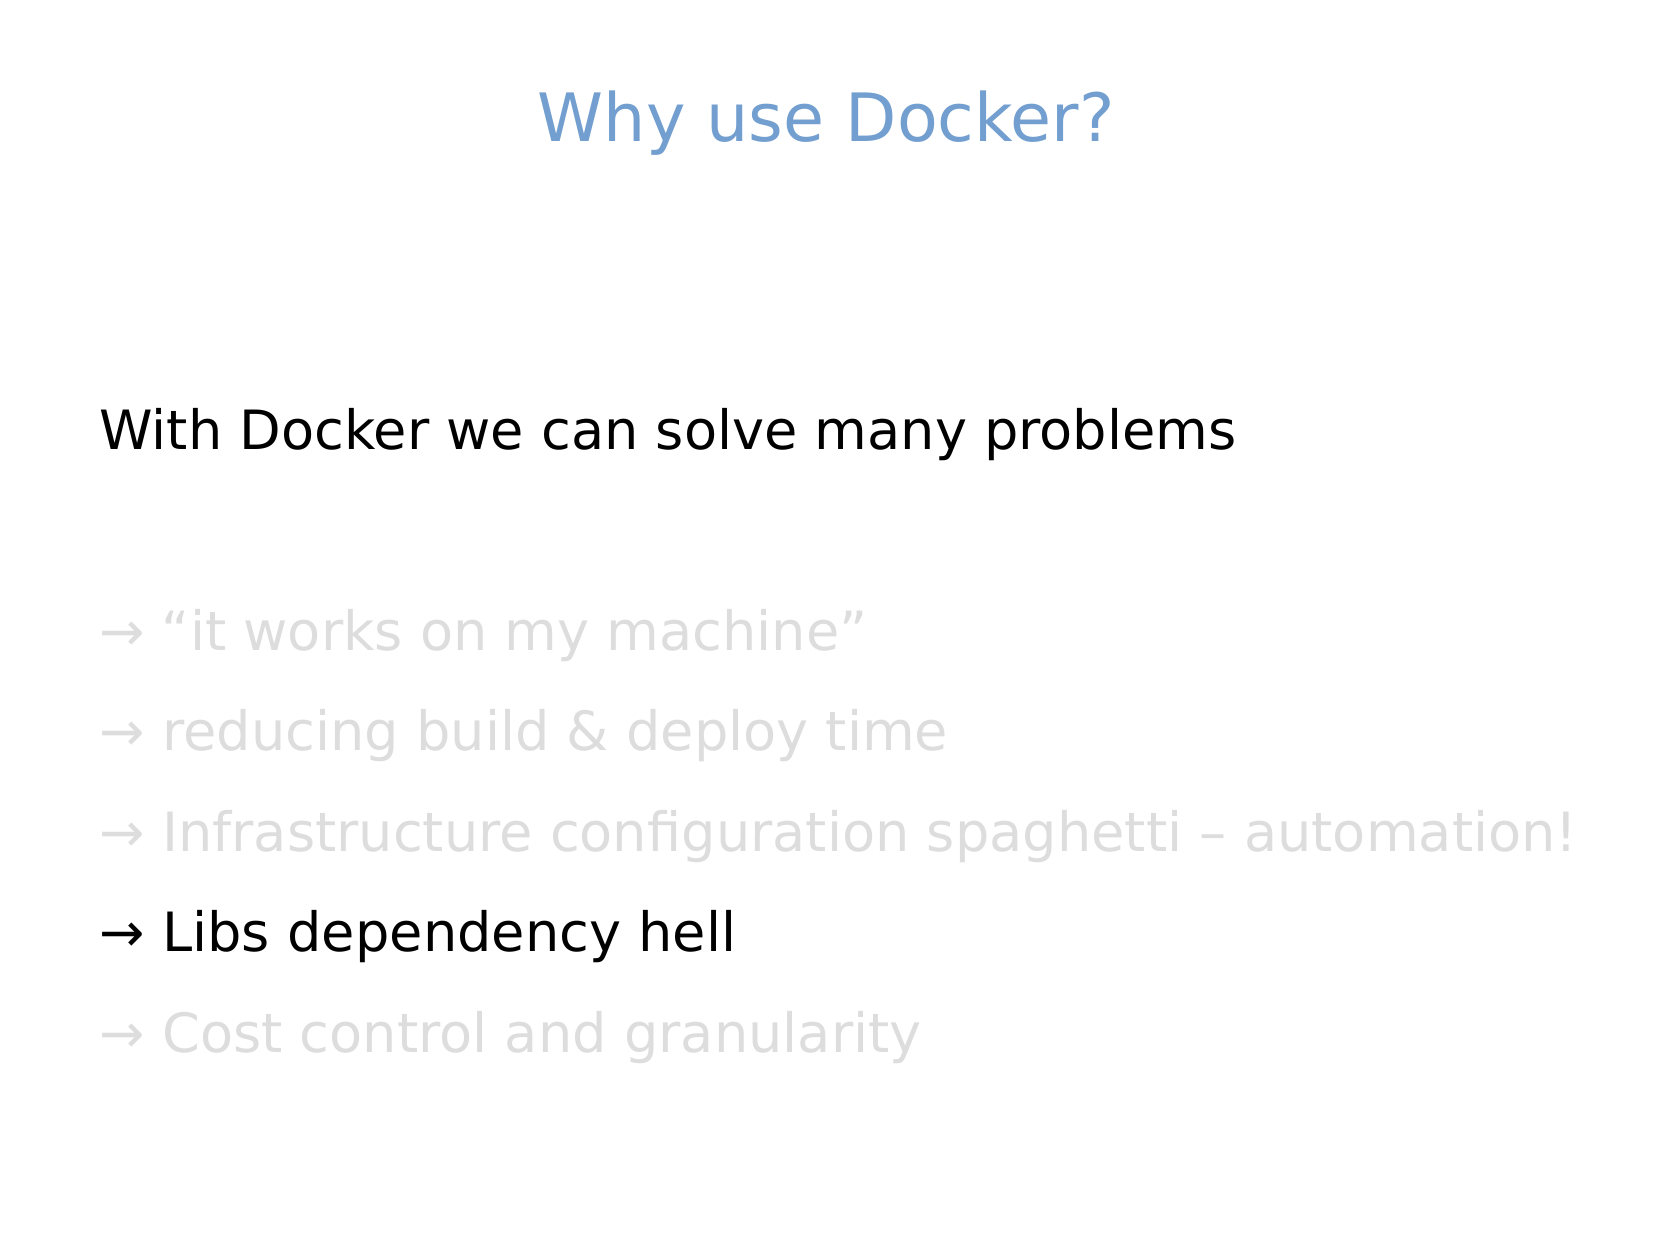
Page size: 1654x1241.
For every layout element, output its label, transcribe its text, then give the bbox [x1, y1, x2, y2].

text_box Why use Docker? [523, 72, 1131, 166]
text_box With Docker we can solve many problems → “it works on my machine” → reducing build & deploy time → Infrastructure configuration spaghetti – automation! → Libs dependency hell → Cost control and granularity [84, 360, 1595, 1041]
